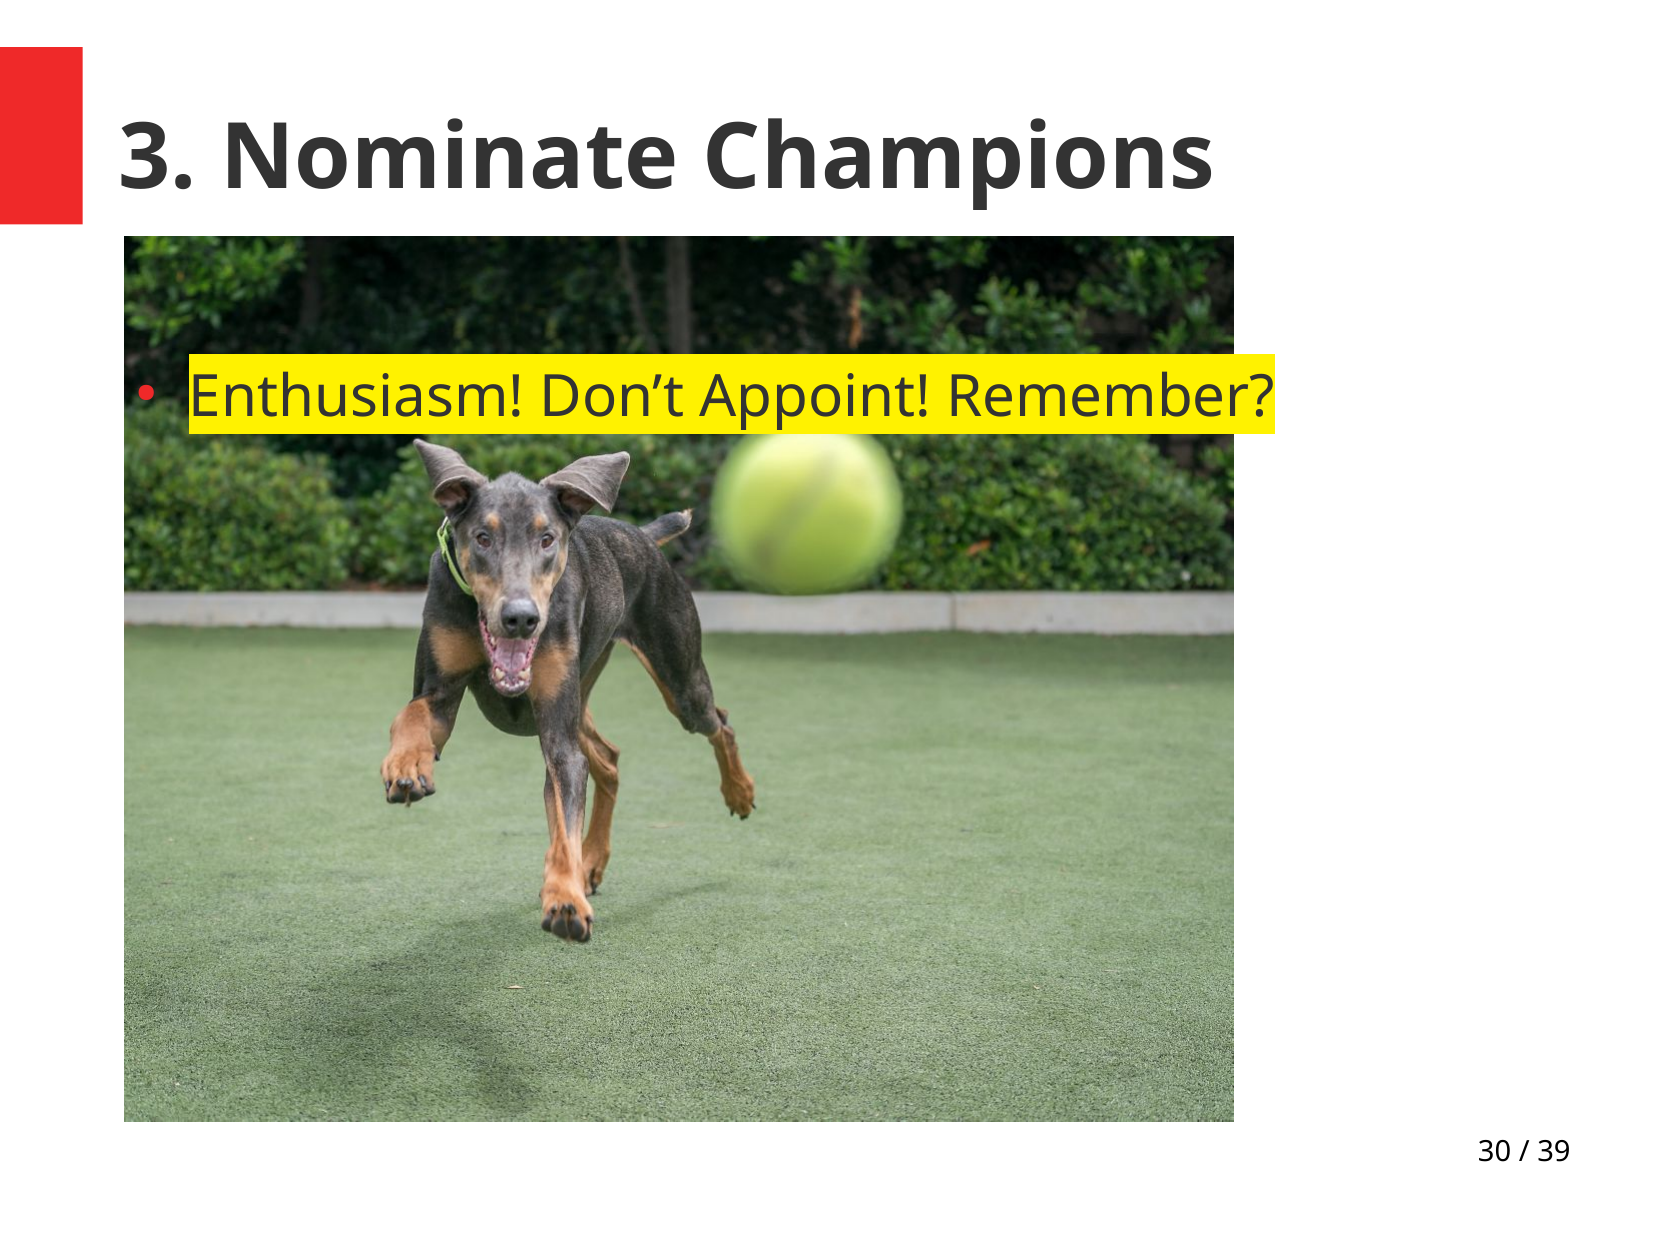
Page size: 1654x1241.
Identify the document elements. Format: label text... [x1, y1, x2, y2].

title 3. Nominate Champions [118, 49, 1571, 257]
list Enthusiasm! Don’t Appoint! Remember? [118, 354, 1536, 1074]
picture [124, 257, 1234, 354]
picture [124, 1074, 1234, 1122]
